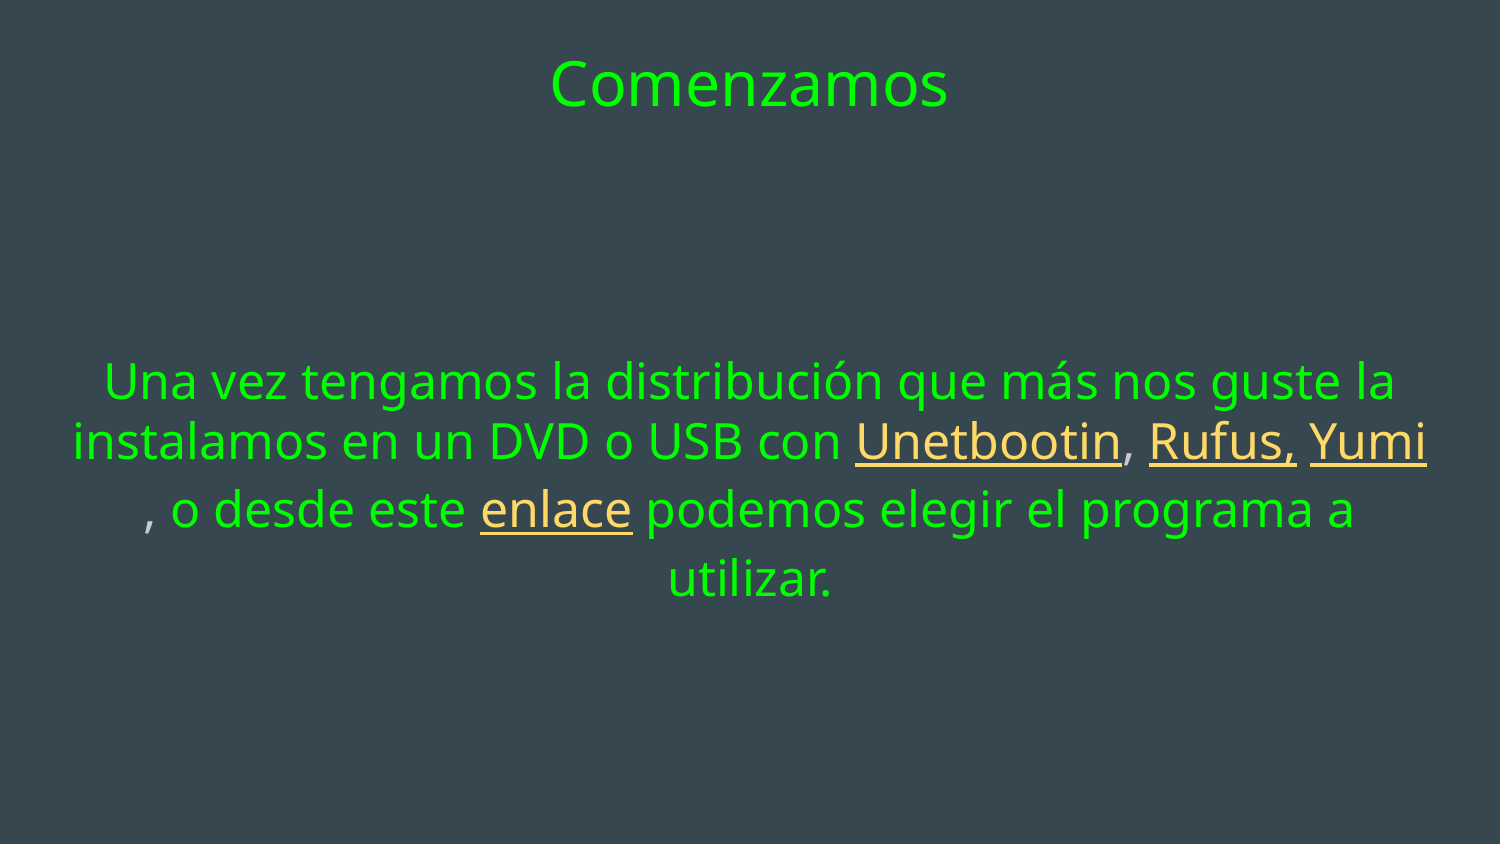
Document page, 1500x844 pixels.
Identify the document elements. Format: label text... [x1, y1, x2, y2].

list Una vez tengamos la distribución que más nos guste la instalamos en un DVD o USB con Unetbootin, Rufus, Yumi, o desde este enlace podemos elegir el programa a utilizar. [51, 183, 1449, 773]
title Comenzamos [51, 29, 1449, 128]
